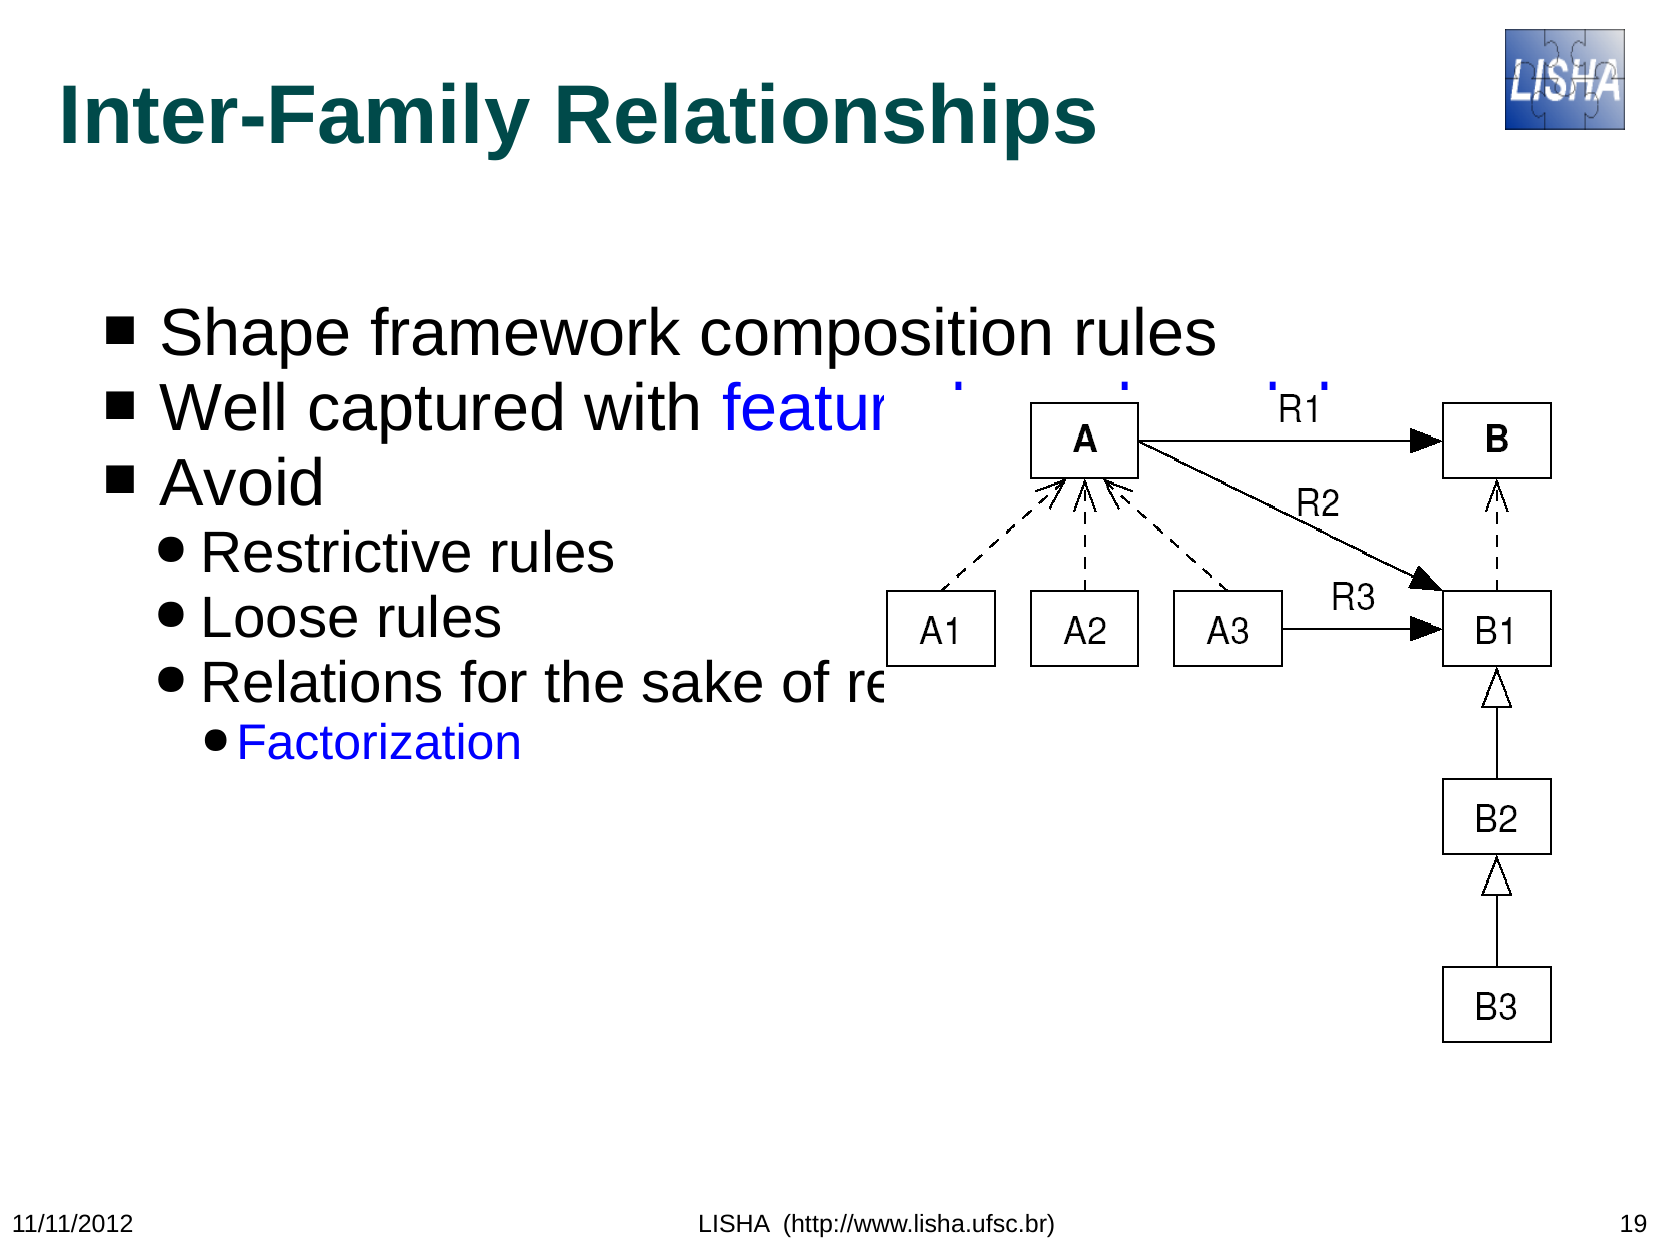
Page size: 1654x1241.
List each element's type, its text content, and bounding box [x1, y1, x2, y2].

title Inter-Family Relationships [58, 11, 1463, 219]
picture [884, 390, 1553, 1046]
picture [1505, 29, 1625, 130]
list Shape framework composition rules Well captured with feature-based models Avoid Restrictive rules Loose rules Relations for the sake of reuse Factorization [59, 295, 809, 1182]
